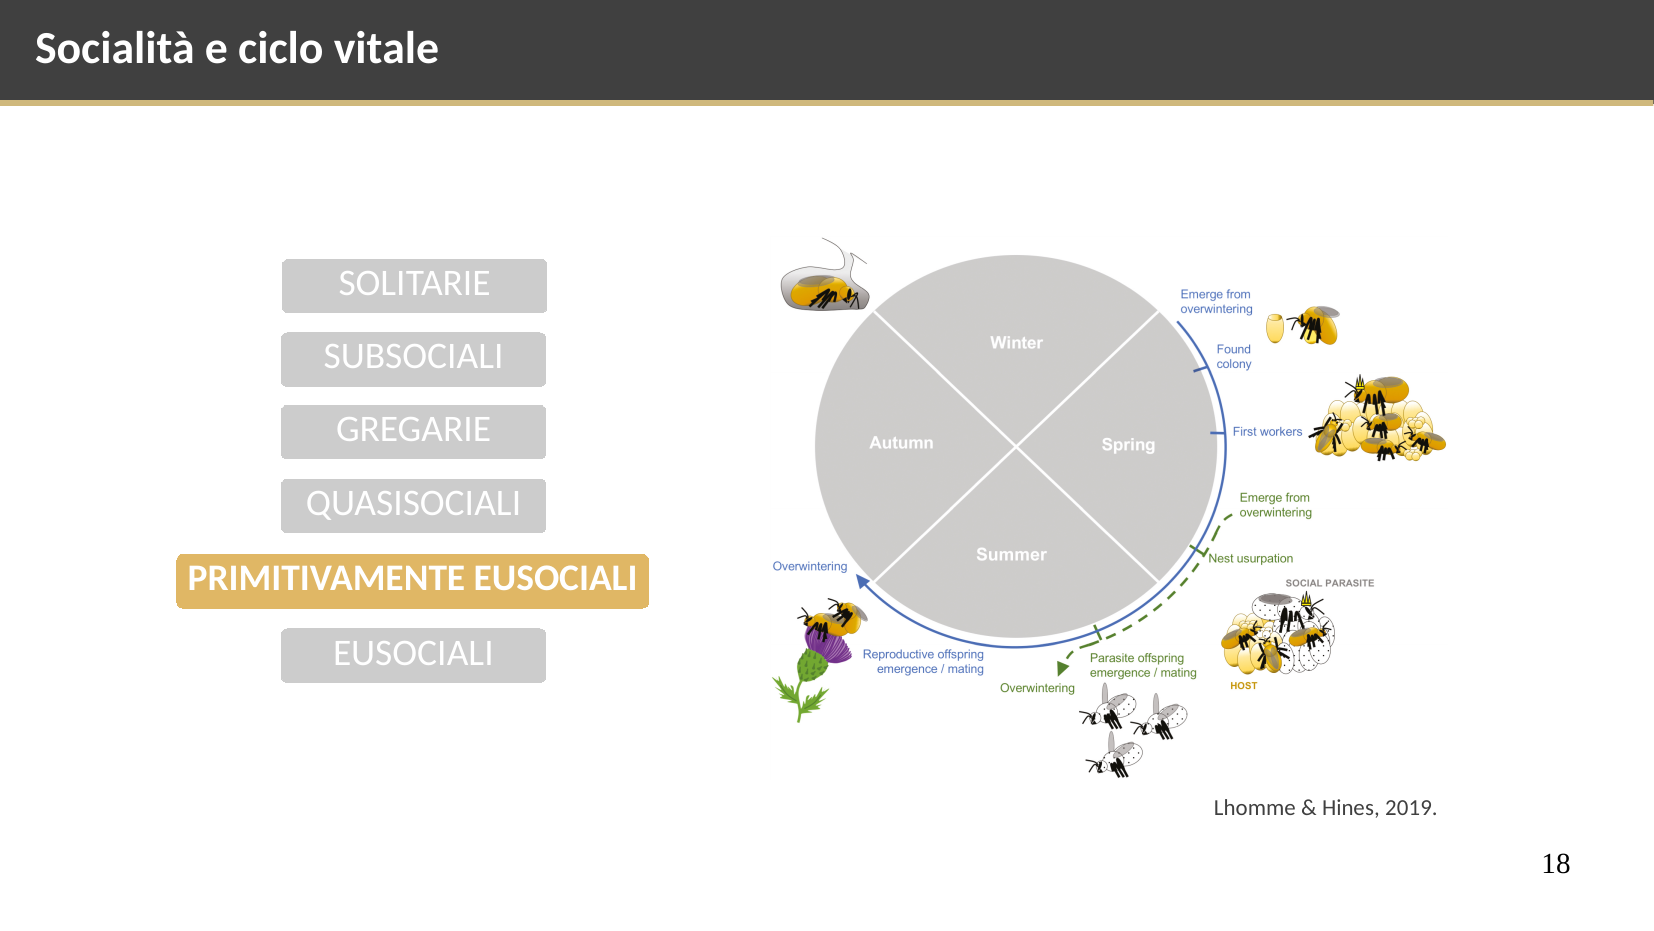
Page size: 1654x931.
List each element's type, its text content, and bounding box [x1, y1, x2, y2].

text_box SUBSOCIALI [281, 332, 546, 387]
text_box QUASISOCIALI [281, 479, 546, 533]
text_box Lhomme & Hines, 2019. [1199, 790, 1455, 831]
text_box Socialità e ciclo vitale [0, 0, 1654, 100]
picture [770, 236, 1448, 780]
text_box SOLITARIE [282, 259, 547, 313]
text_box EUSOCIALI [281, 628, 546, 683]
text_box GREGARIE [281, 405, 546, 459]
text_box PRIMITIVAMENTE EUSOCIALI [176, 554, 649, 609]
